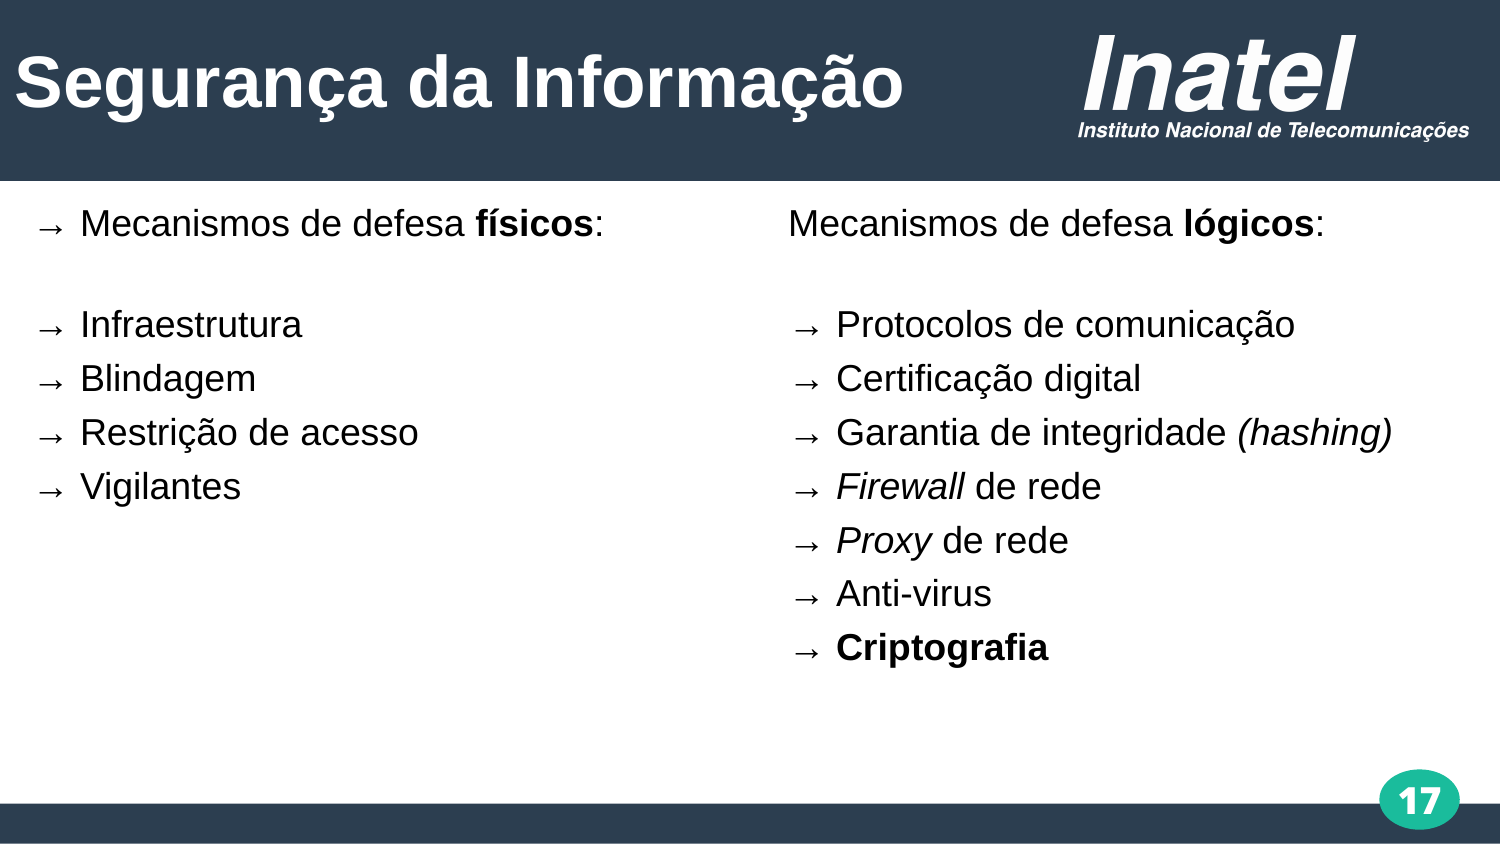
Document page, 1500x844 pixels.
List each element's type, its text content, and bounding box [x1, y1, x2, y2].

text_box → Mecanismos de defesa físicos: → Infraestrutura → Blindagem → Restrição de acesso → Vigilantes [17, 194, 626, 768]
text_box Segurança da Informação [0, 27, 1063, 136]
picture [1078, 35, 1469, 142]
text_box Mecanismos de defesa lógicos: → Protocolos de comunicação → Certificação digital → Garantia de integridade (hashing) → Firewall de rede → Proxy de rede → Anti-virus → Criptografia [773, 194, 1430, 768]
